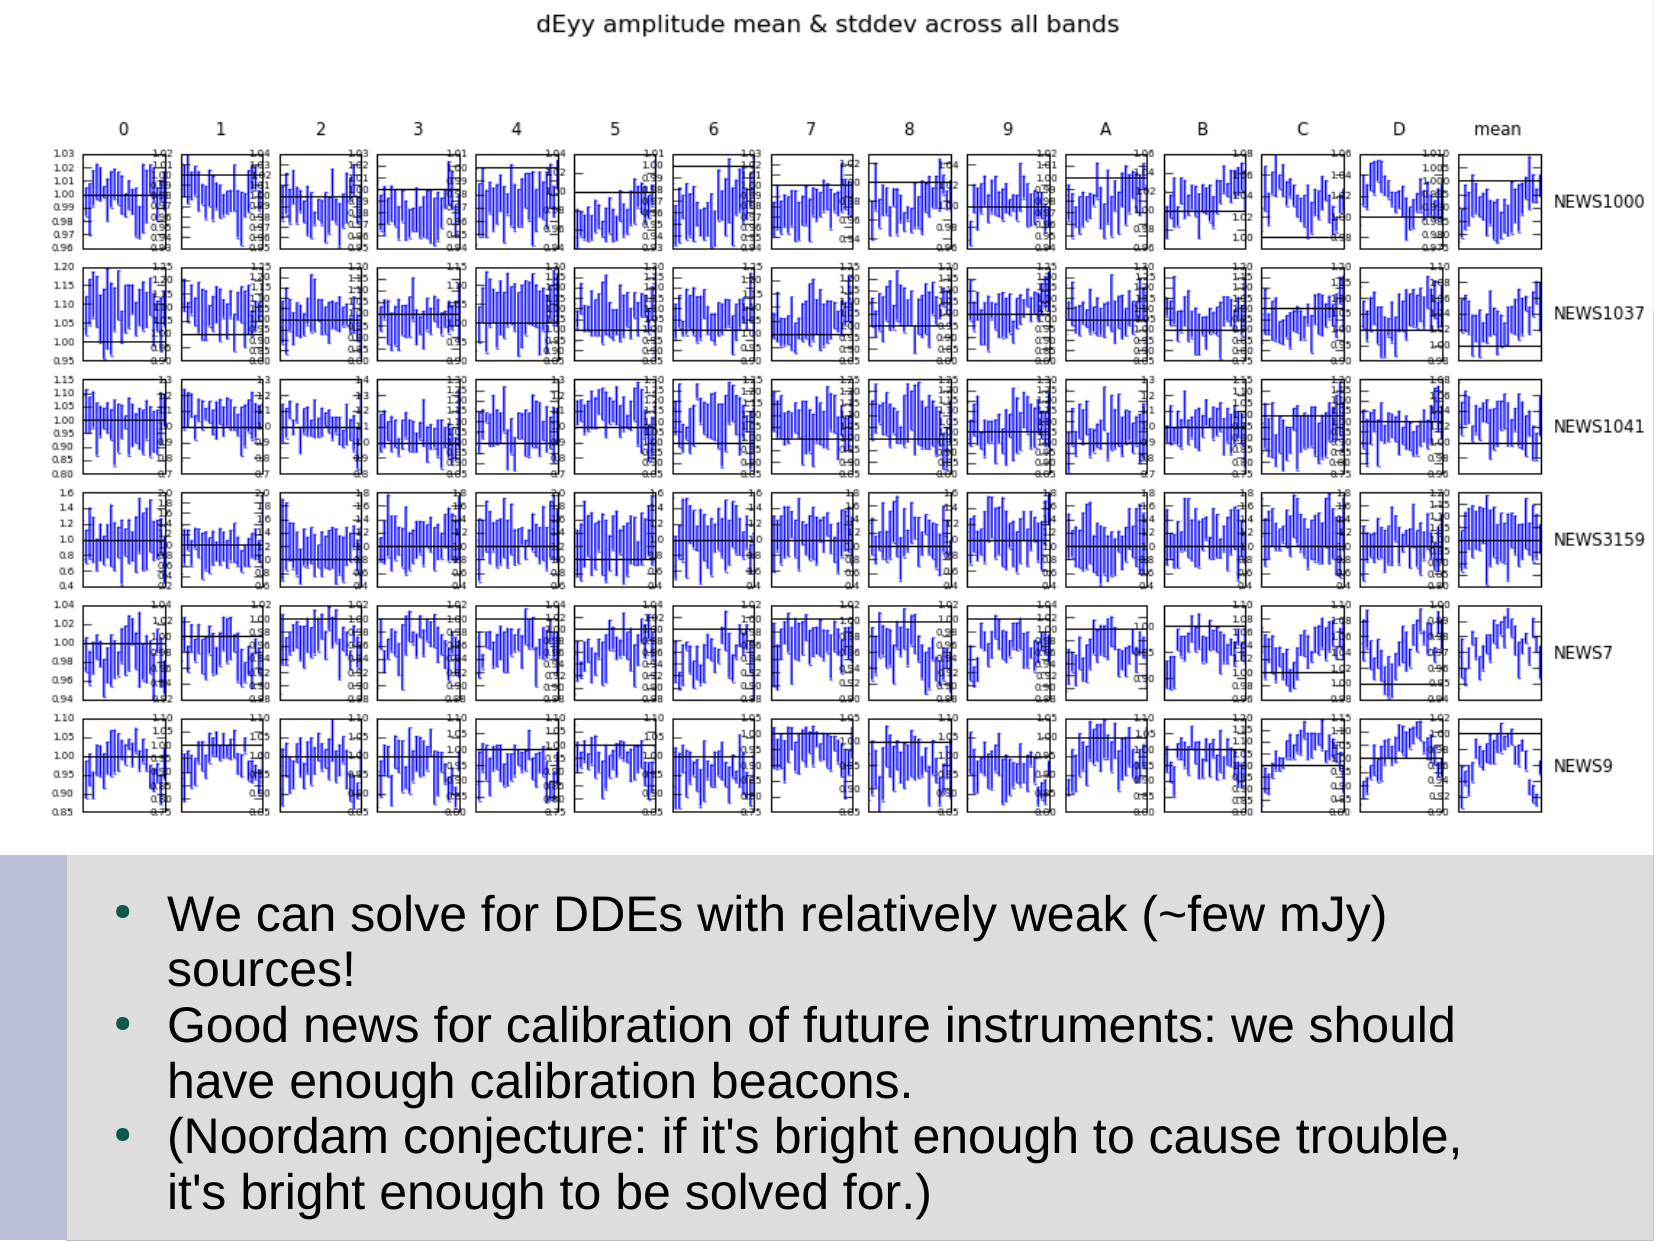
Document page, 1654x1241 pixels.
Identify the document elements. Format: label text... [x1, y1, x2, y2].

picture [0, 0, 1654, 855]
list We can solve for DDEs with relatively weak (~few mJy) sources! Good news for calibration of future instruments: we should have enough calibration beacons. (Noordam conjecture: if it's bright enough to cause trouble, it's bright enough to be solved for.) [96, 885, 1536, 1221]
